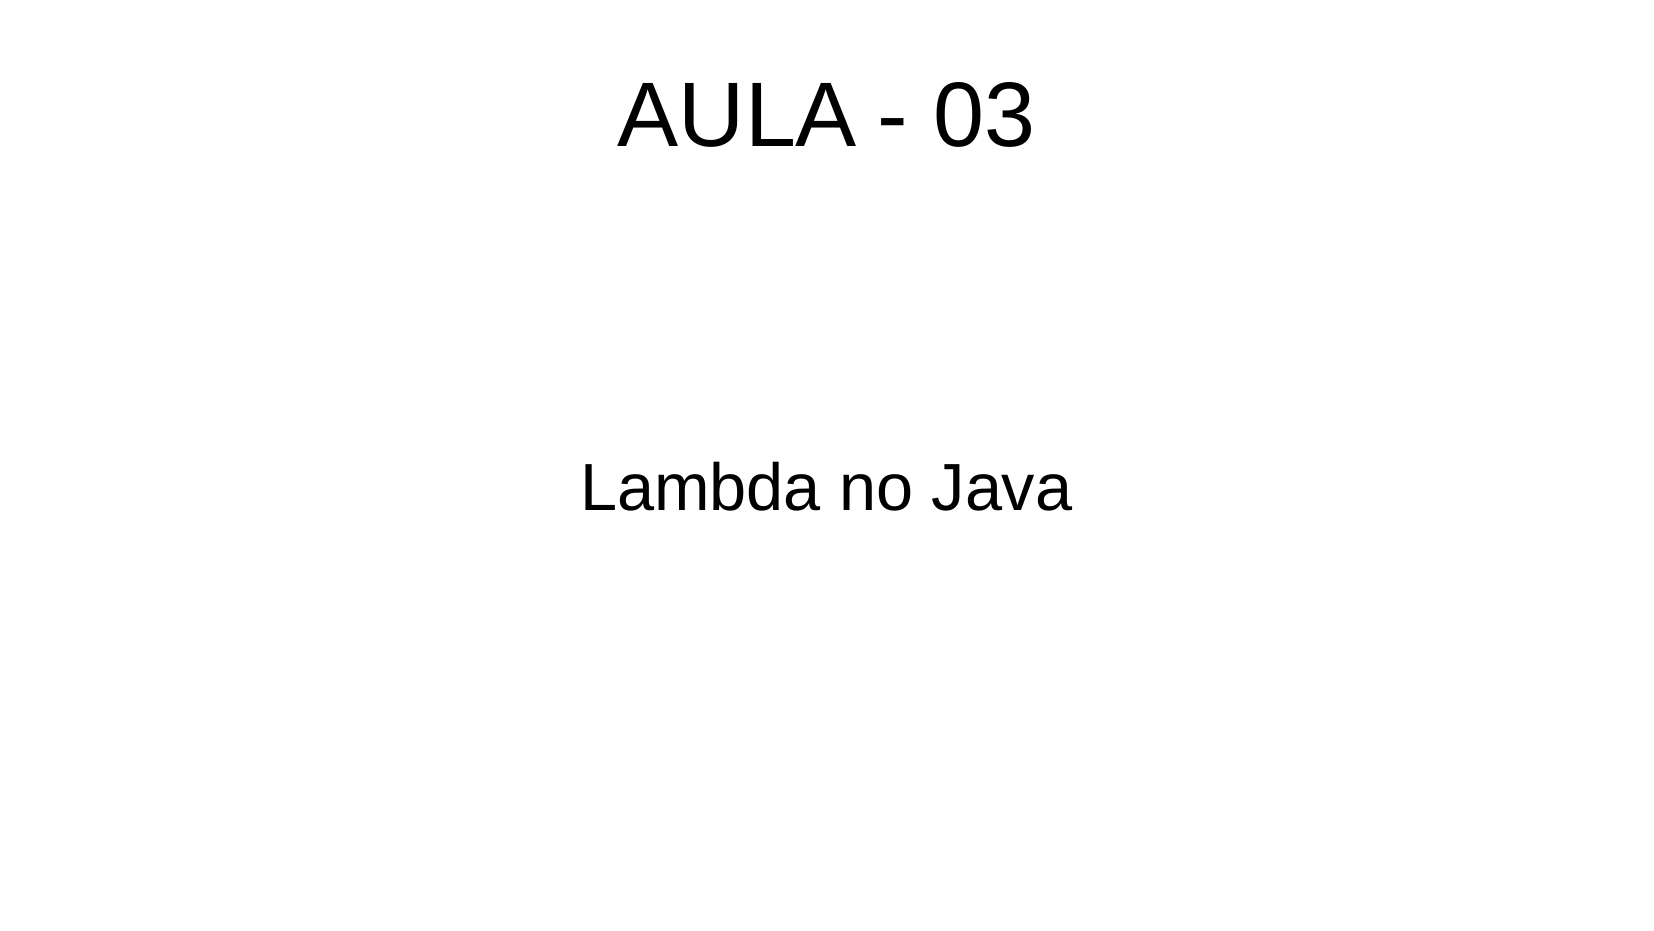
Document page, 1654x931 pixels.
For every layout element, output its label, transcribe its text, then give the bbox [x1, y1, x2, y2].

subtitle Lambda no Java [82, 217, 1571, 758]
title AULA - 03 [82, 37, 1571, 193]
